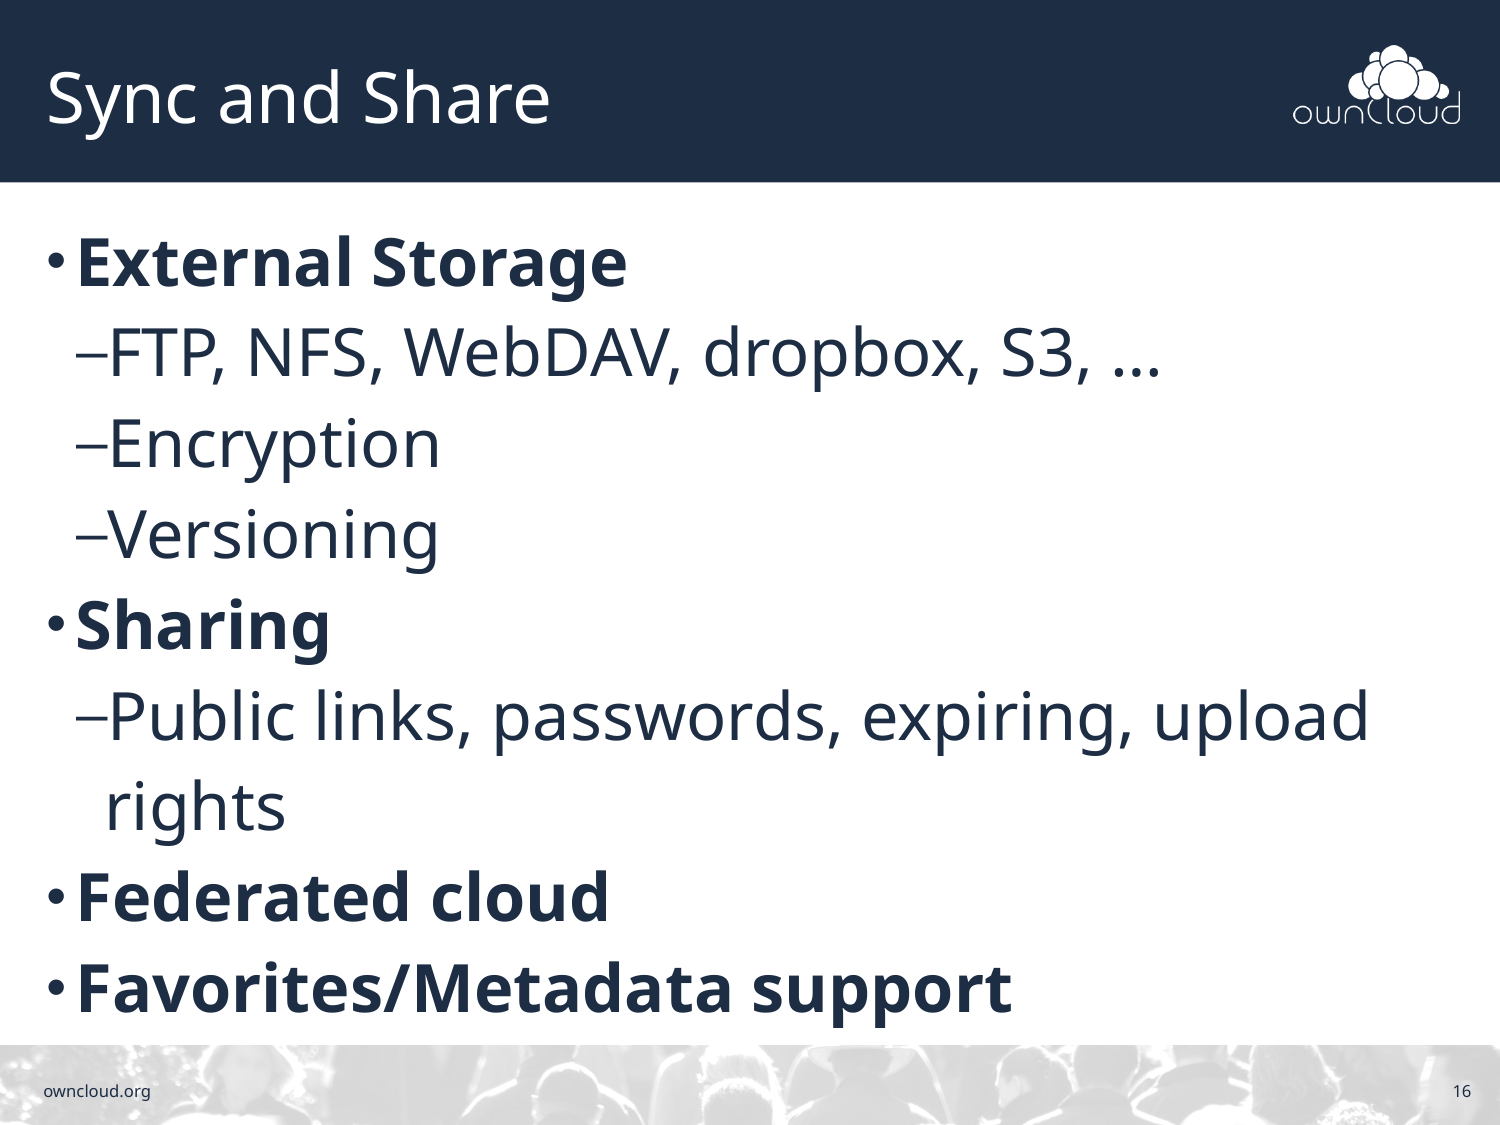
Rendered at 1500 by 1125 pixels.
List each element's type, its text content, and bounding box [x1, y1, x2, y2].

title Sync and Share [46, 5, 1258, 187]
list External Storage FTP, NFS, WebDAV, dropbox, S3, … Encryption Versioning Sharing Public links, passwords, expiring, upload rights Federated cloud Favorites/Metadata support [46, 214, 1465, 1026]
picture [0, 1045, 1500, 1125]
picture [1293, 45, 1460, 124]
